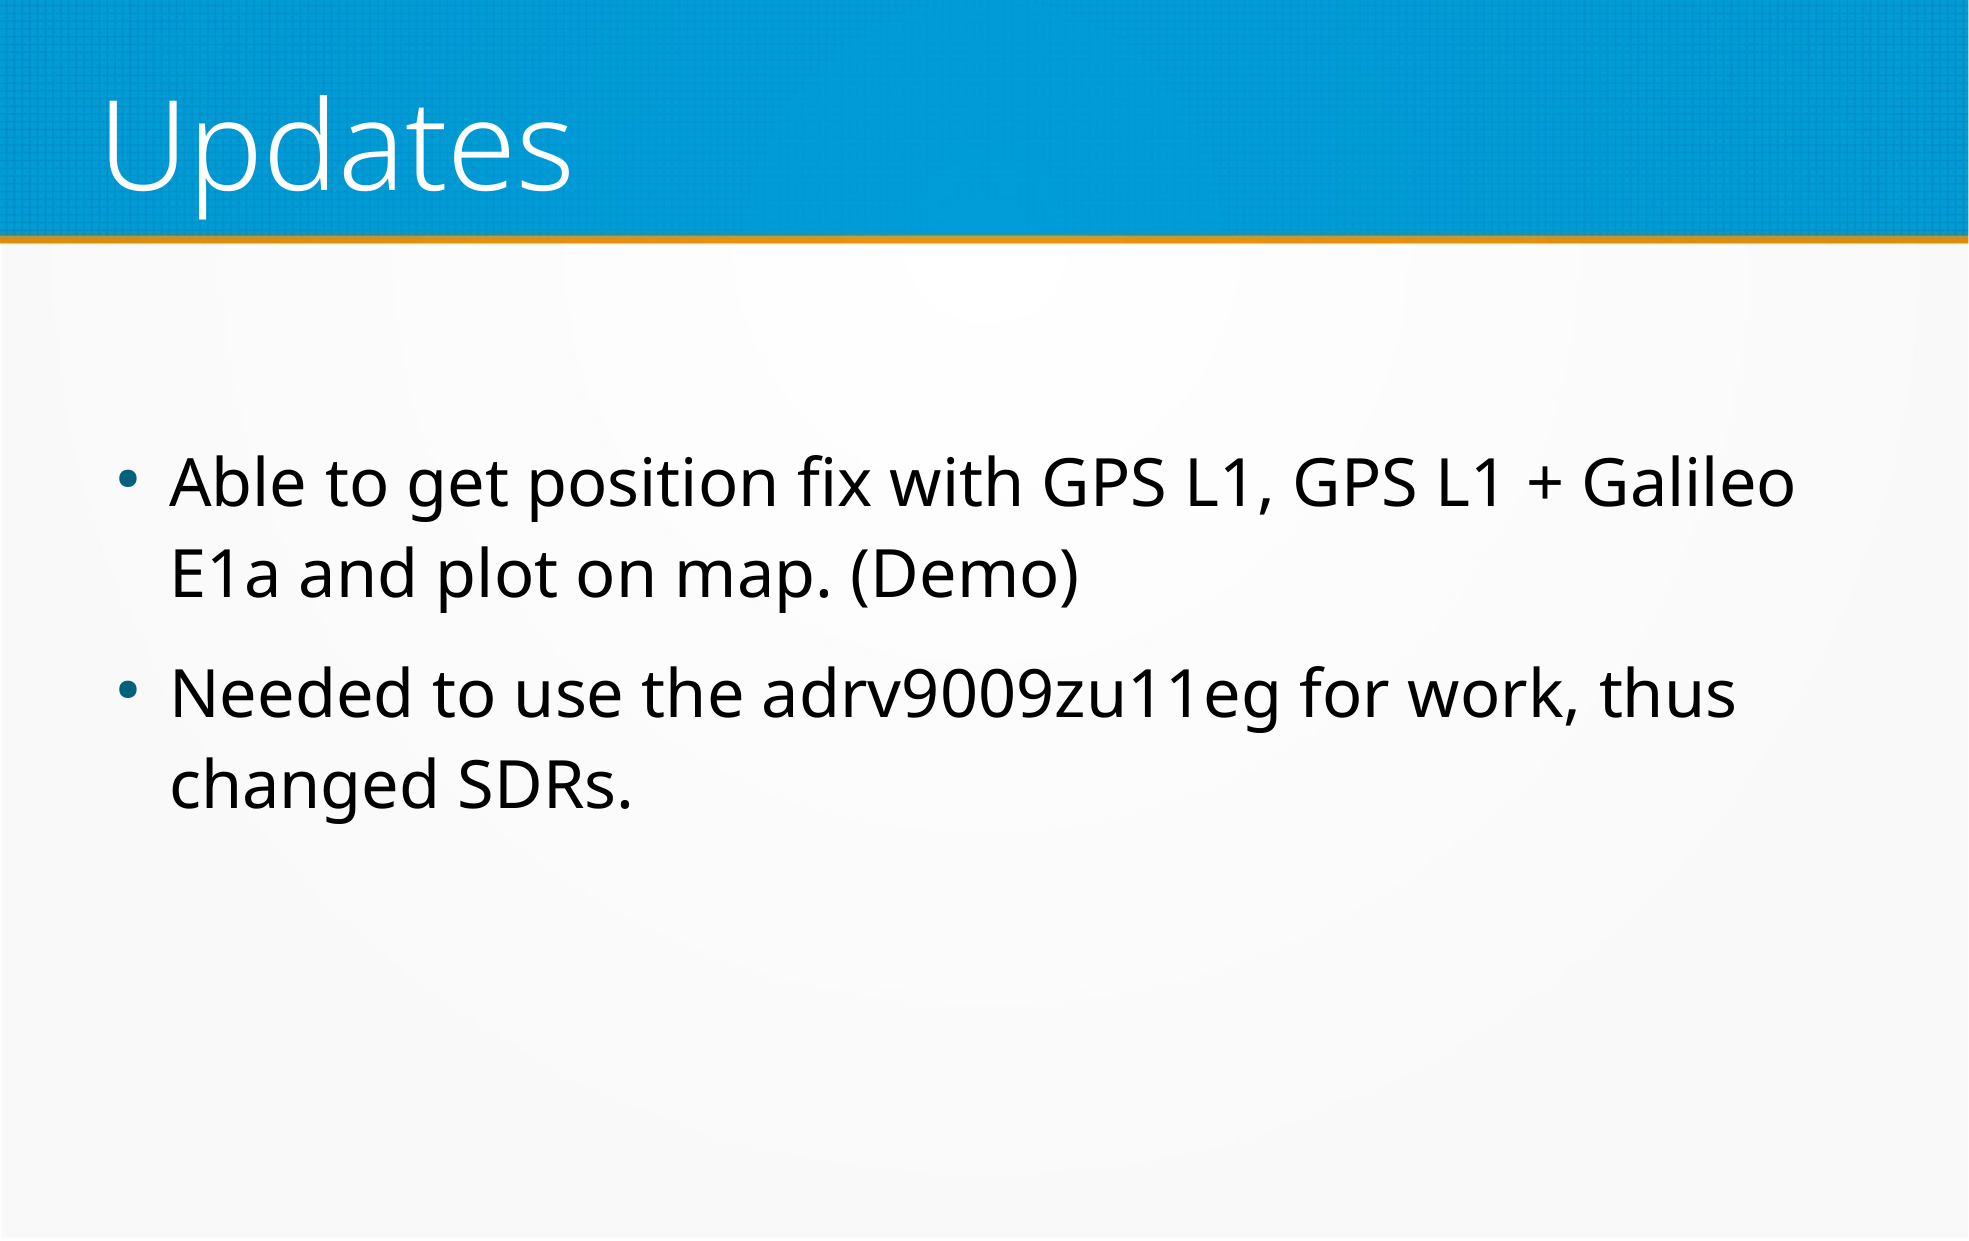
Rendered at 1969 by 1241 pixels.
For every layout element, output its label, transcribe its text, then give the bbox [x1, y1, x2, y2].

list Able to get position fix with GPS L1, GPS L1 + Galileo E1a and plot on map. (Demo) Needed to use the adrv9009zu11eg for work, thus changed SDRs. [98, 315, 1861, 1081]
title Updates [98, 19, 1870, 227]
picture [0, 233, 1969, 1241]
